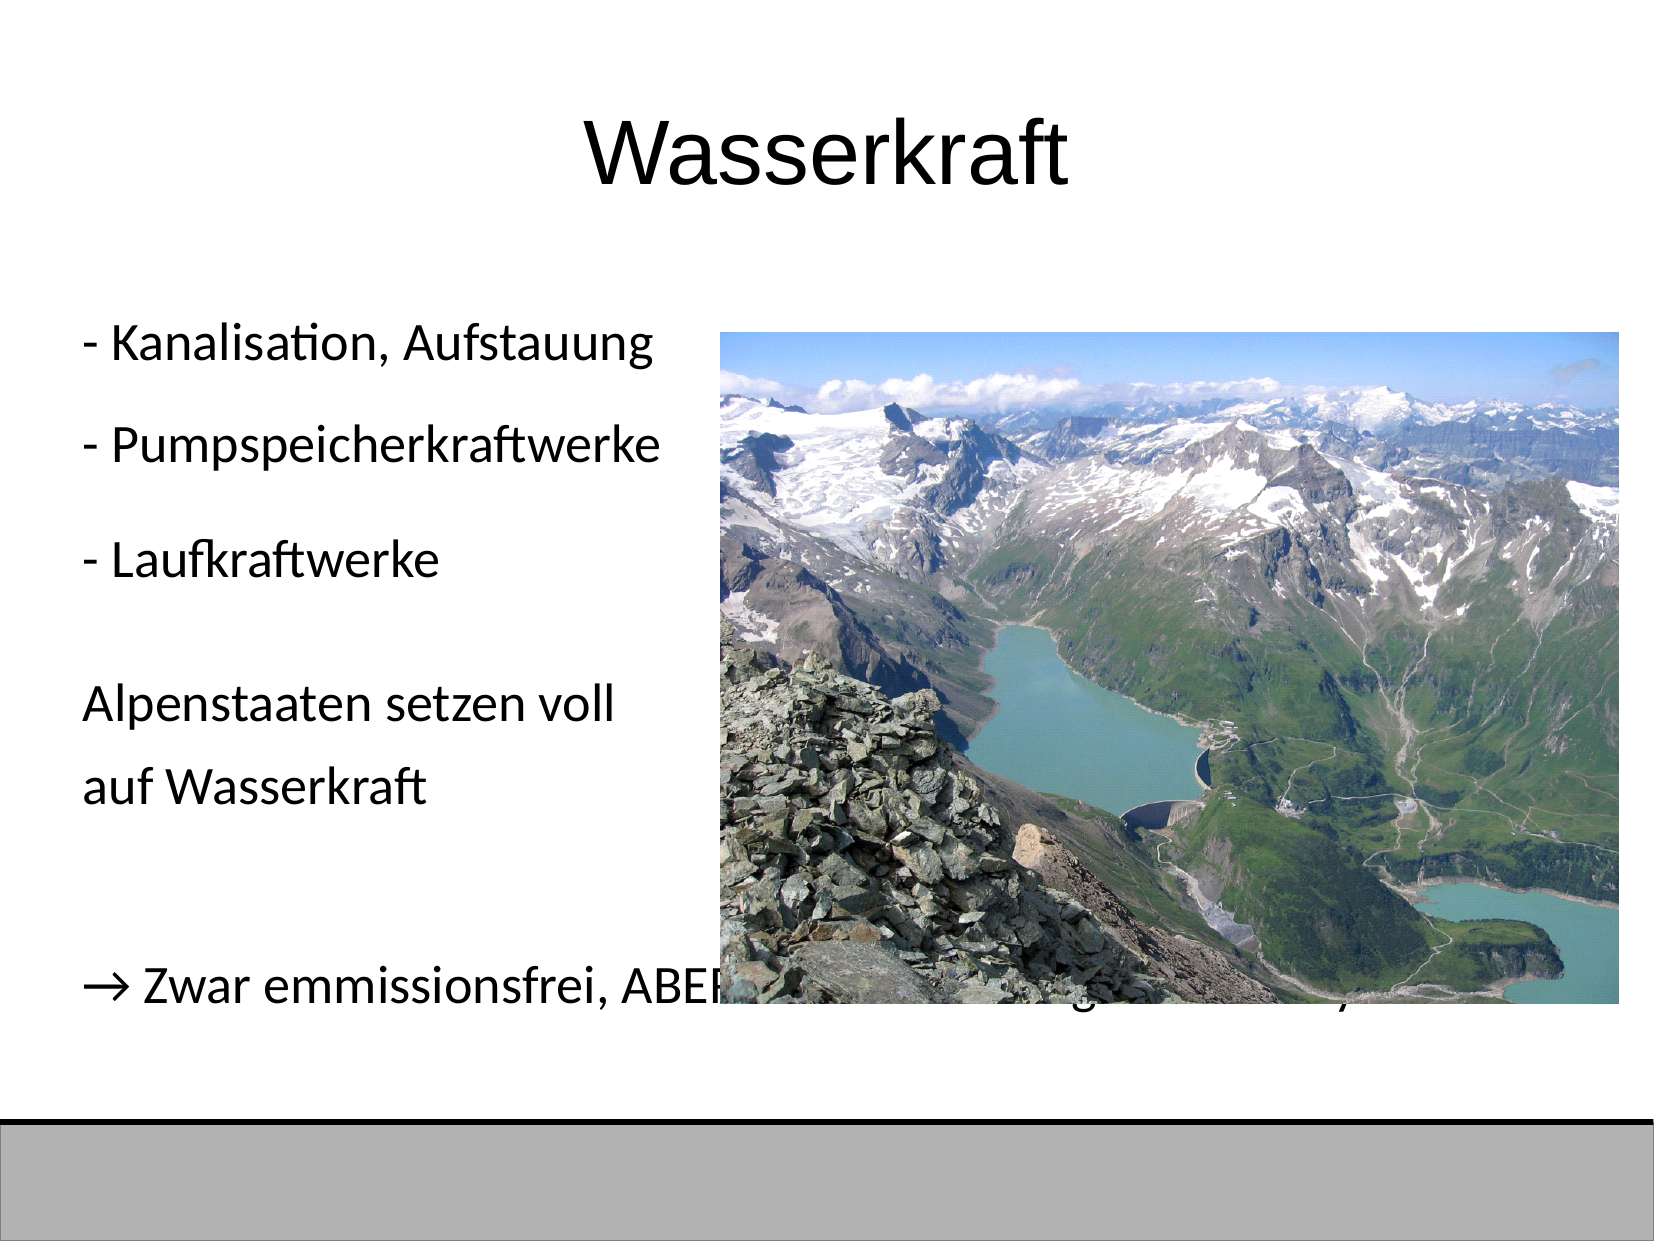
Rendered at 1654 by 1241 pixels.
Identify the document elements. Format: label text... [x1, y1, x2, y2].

list - Kanalisation, Aufstauung - Pumpspeicherkraftwerke - Laufkraftwerke Alpenstaaten setzen voll auf Wasserkraft → Zwar emmissionsfrei, ABER drastischer Eingriff in Ökosystem! [82, 319, 1571, 1139]
picture [720, 332, 1619, 1004]
text_box [0, 1125, 1654, 1241]
title Wasserkraft [82, 49, 1571, 257]
